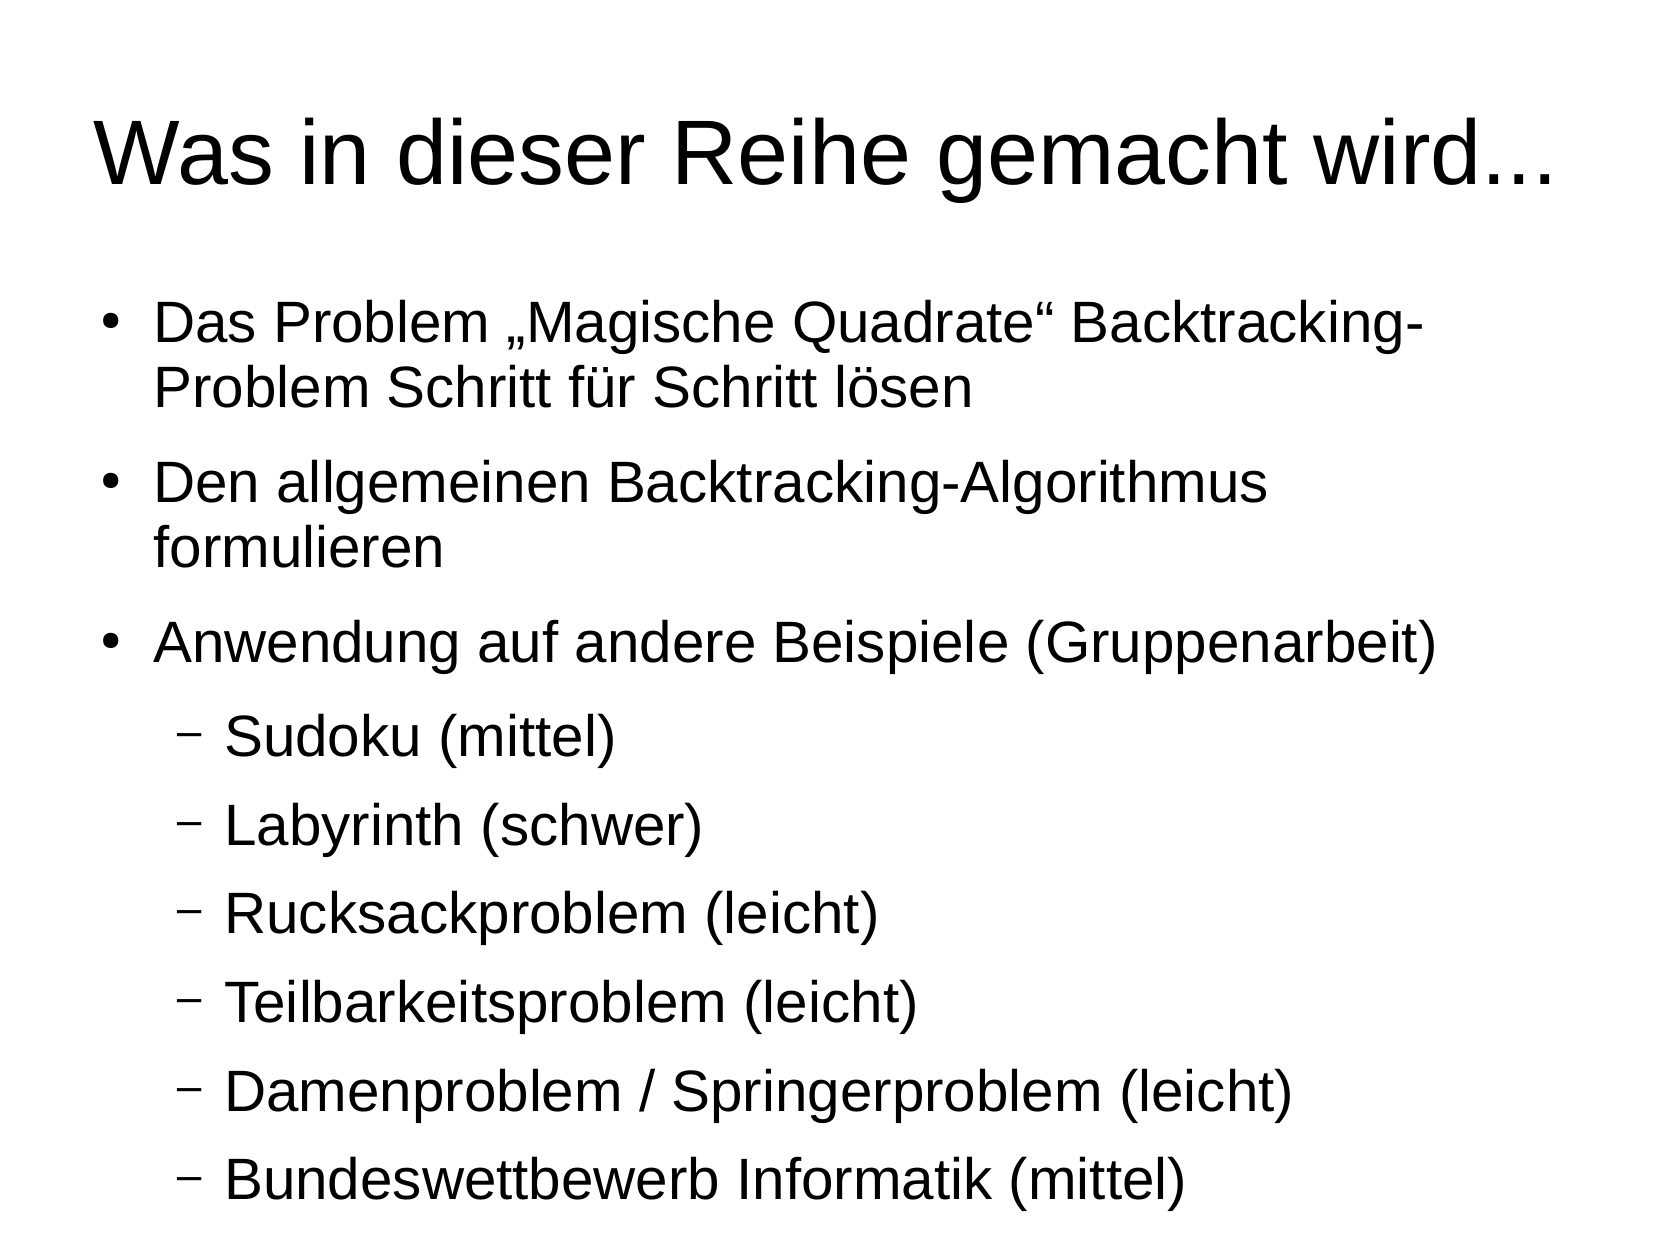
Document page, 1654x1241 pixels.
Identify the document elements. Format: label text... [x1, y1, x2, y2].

list Das Problem „Magische Quadrate“ Backtracking-Problem Schritt für Schritt lösen Den allgemeinen Backtracking-Algorithmus formulieren Anwendung auf andere Beispiele (Gruppenarbeit) Sudoku (mittel) Labyrinth (schwer) Rucksackproblem (leicht) Teilbarkeitsproblem (leicht) Damenproblem / Springerproblem (leicht) Bundeswettbewerb Informatik (mittel) [82, 290, 1571, 1210]
title Was in dieser Reihe gemacht wird... [82, 56, 1571, 250]
